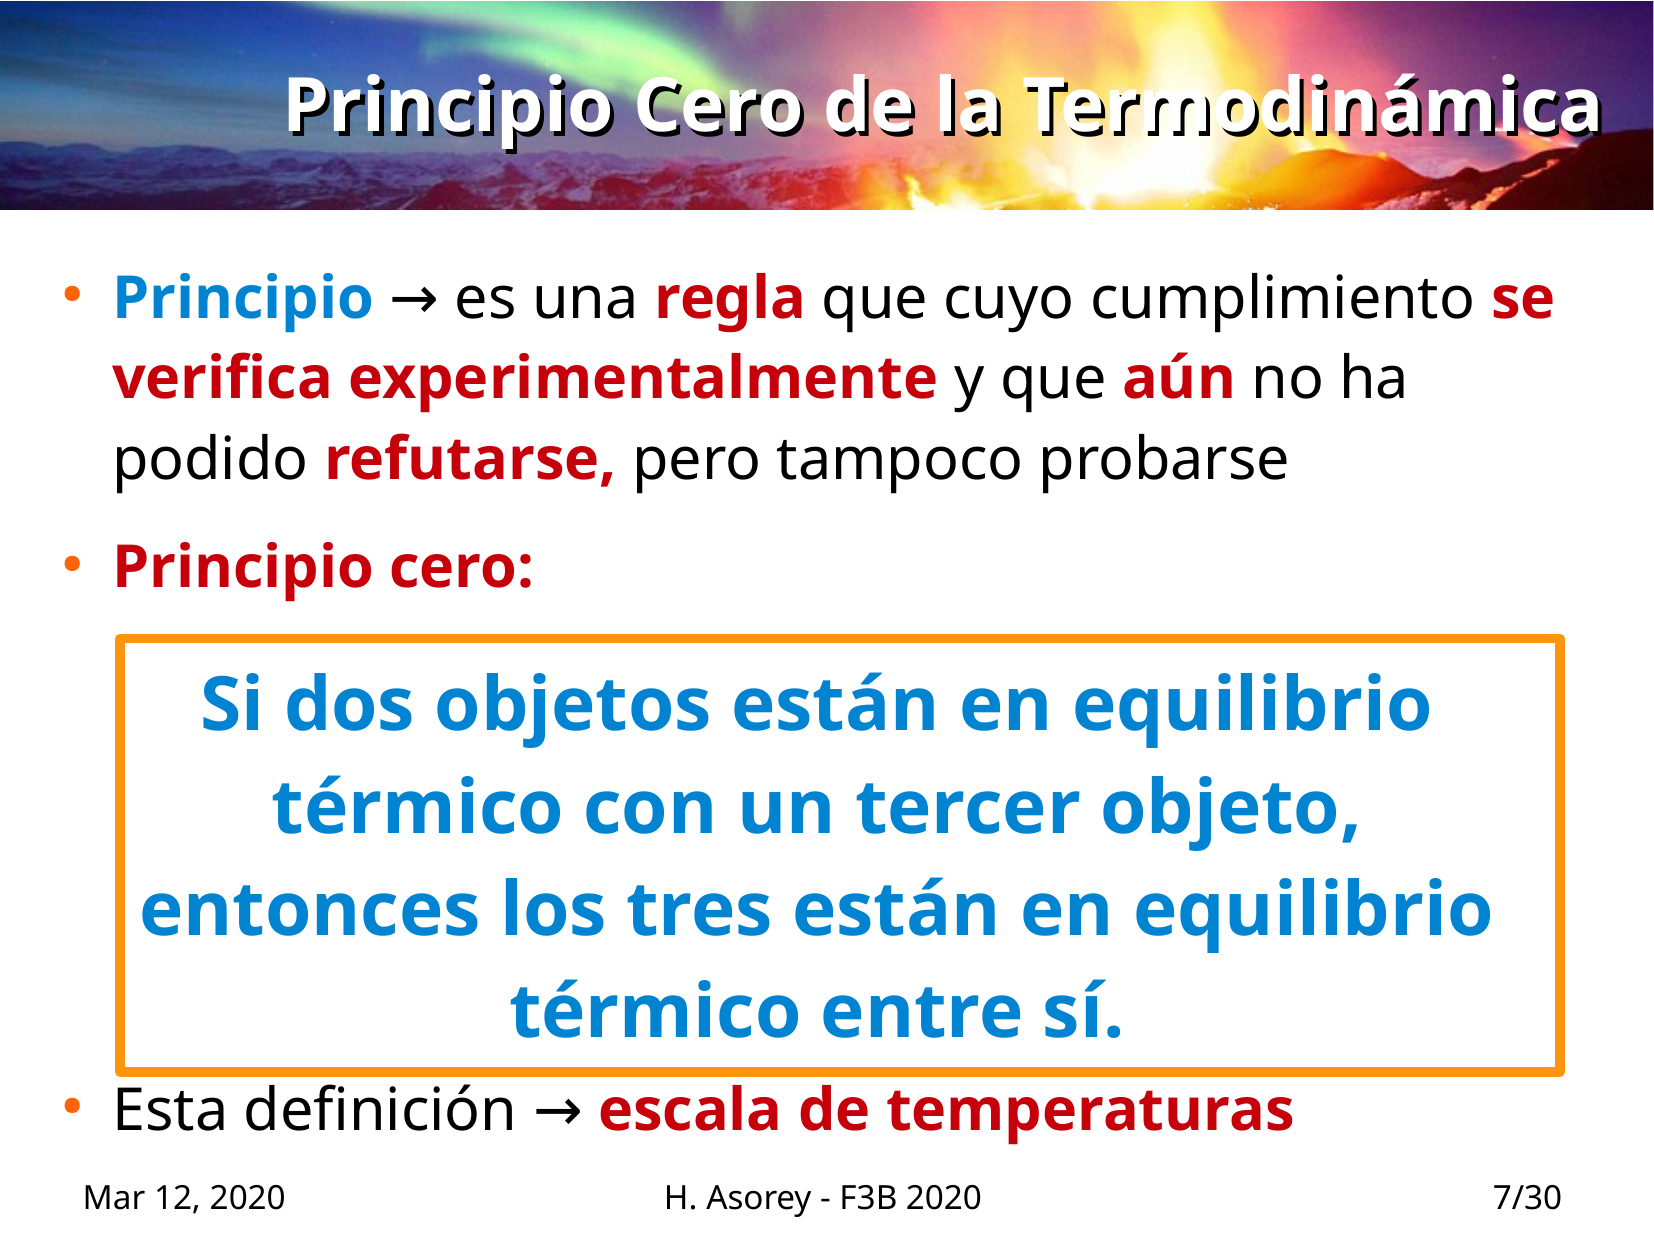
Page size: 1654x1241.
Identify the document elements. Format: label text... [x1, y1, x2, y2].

text_box Si dos objetos están en equilibrio térmico con un tercer objeto, entonces los tres están en equilibrio térmico entre sí. [120, 638, 1561, 1012]
title Principio Cero de la Termodinámica [45, 15, 1606, 191]
picture [0, 1, 1654, 210]
list Principio → es una regla que cuyo cumplimiento se verifica experimentalmente y que aún no ha podido refutarse, pero tampoco probarse Principio cero: Esta definición → escala de temperaturas [45, 255, 1606, 1156]
